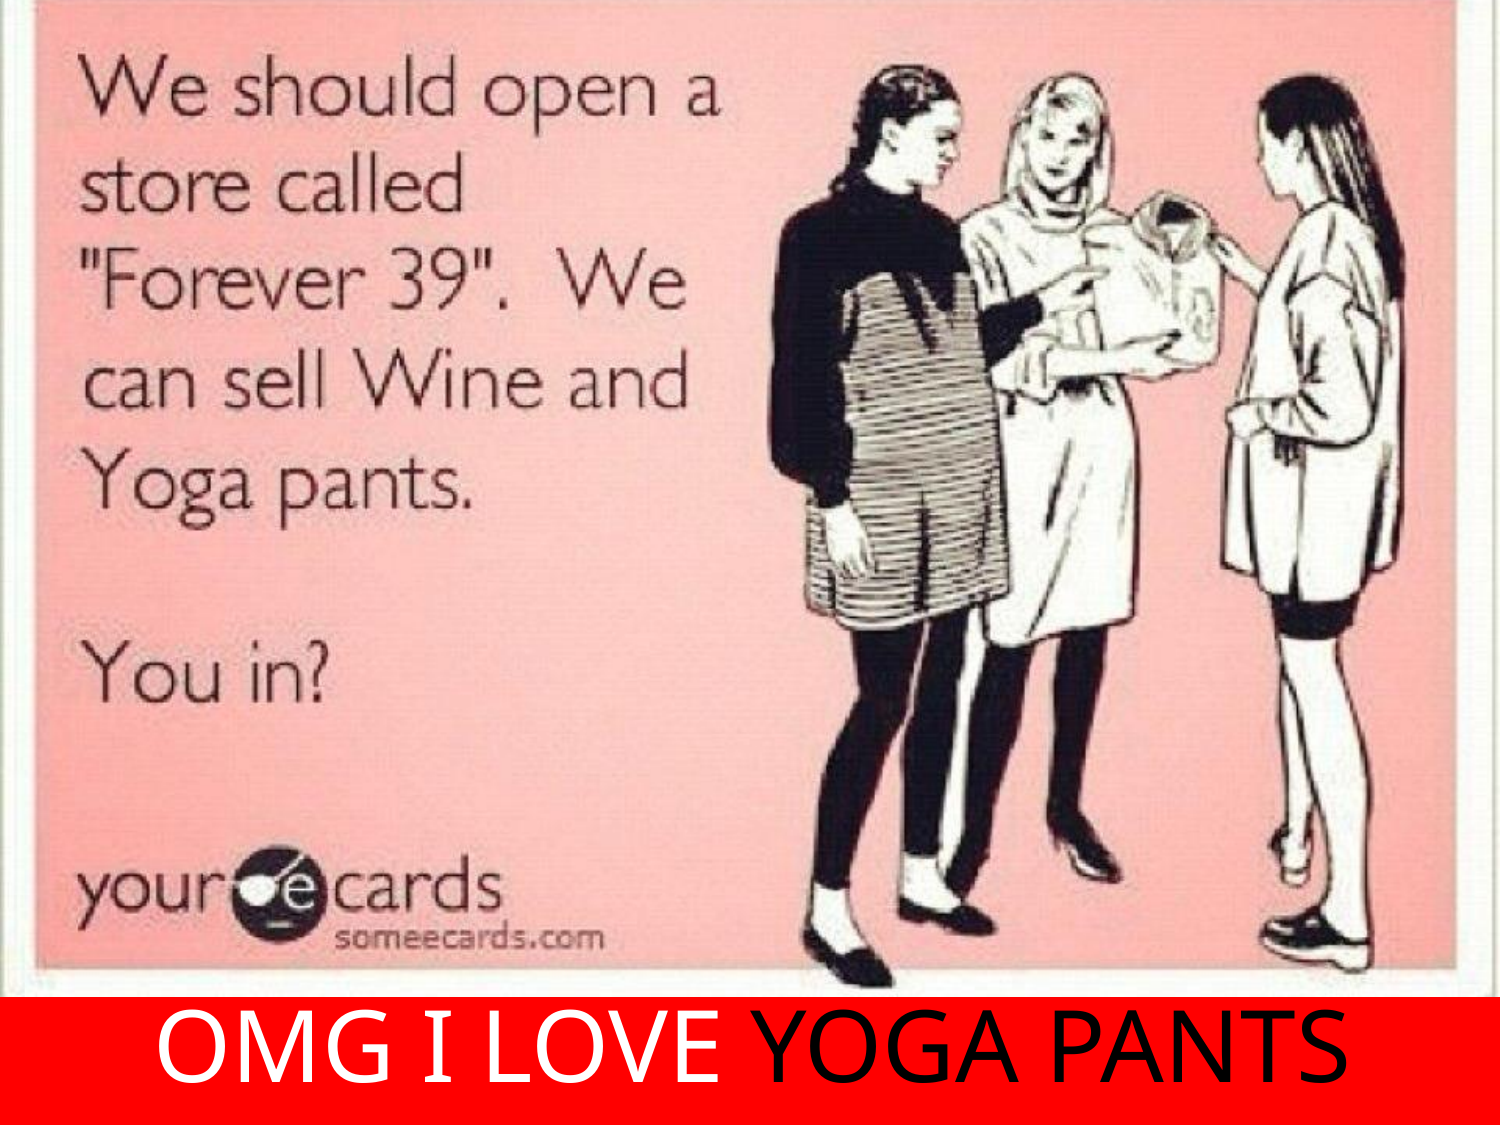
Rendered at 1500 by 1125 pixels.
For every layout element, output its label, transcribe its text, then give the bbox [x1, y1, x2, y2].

picture [0, 0, 1500, 997]
list OMG I LOVE YOGA PANTS [28, 997, 1478, 1111]
